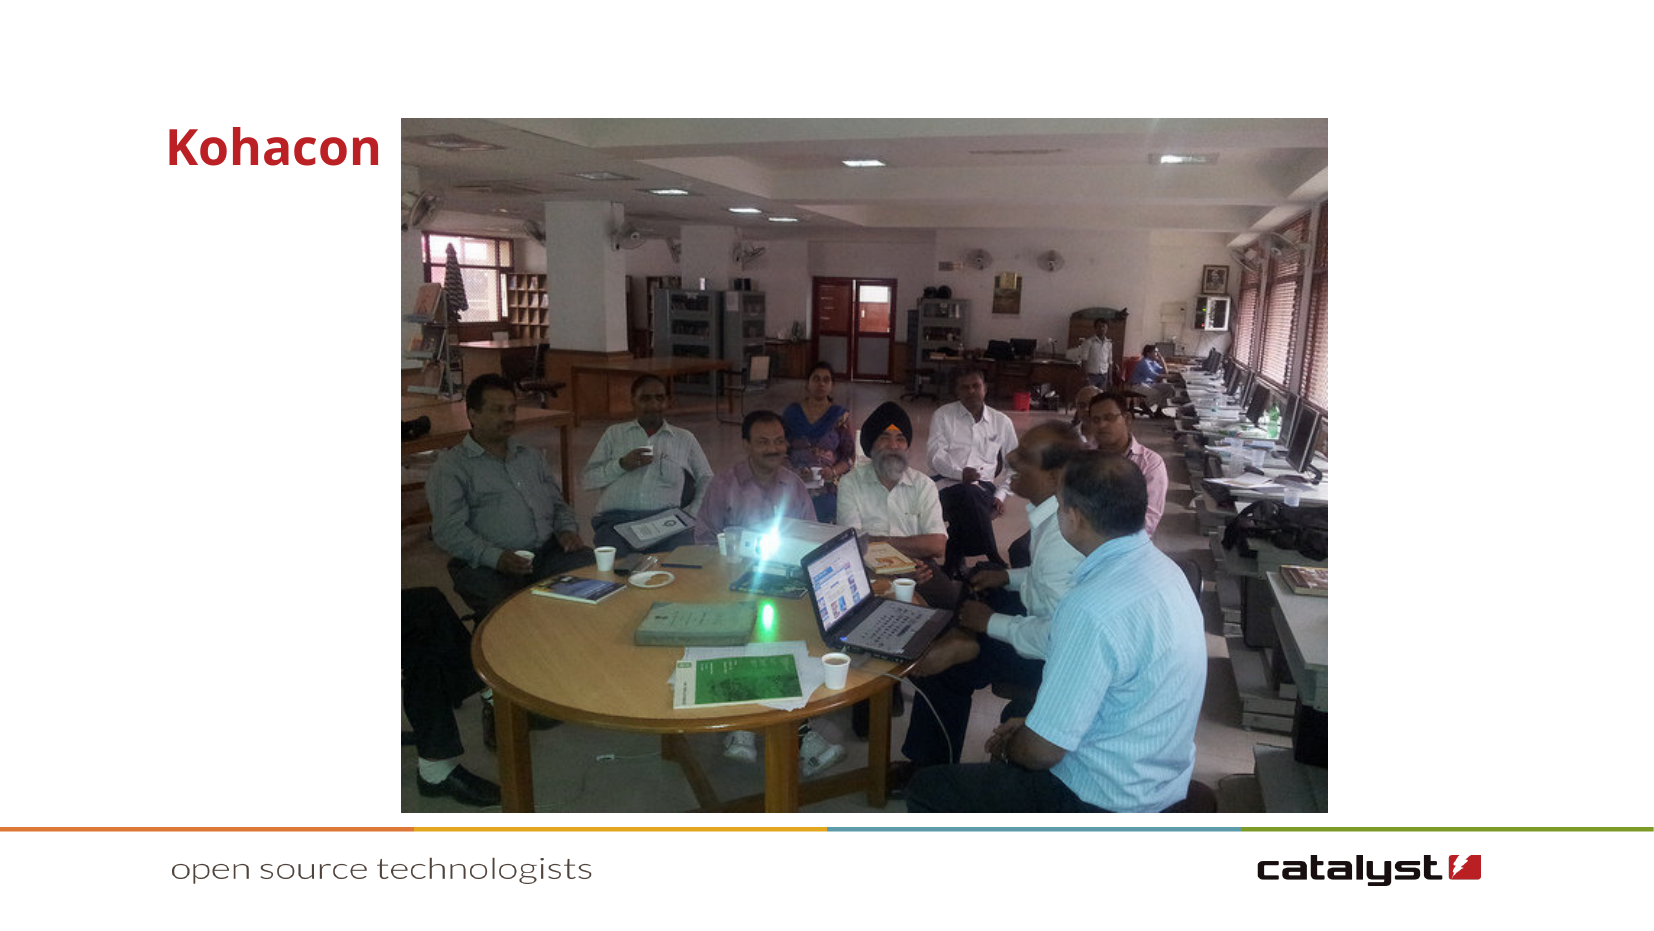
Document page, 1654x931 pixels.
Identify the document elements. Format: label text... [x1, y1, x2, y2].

picture [0, 827, 1654, 886]
title Kohacon [165, 68, 1489, 224]
picture [401, 118, 1328, 813]
